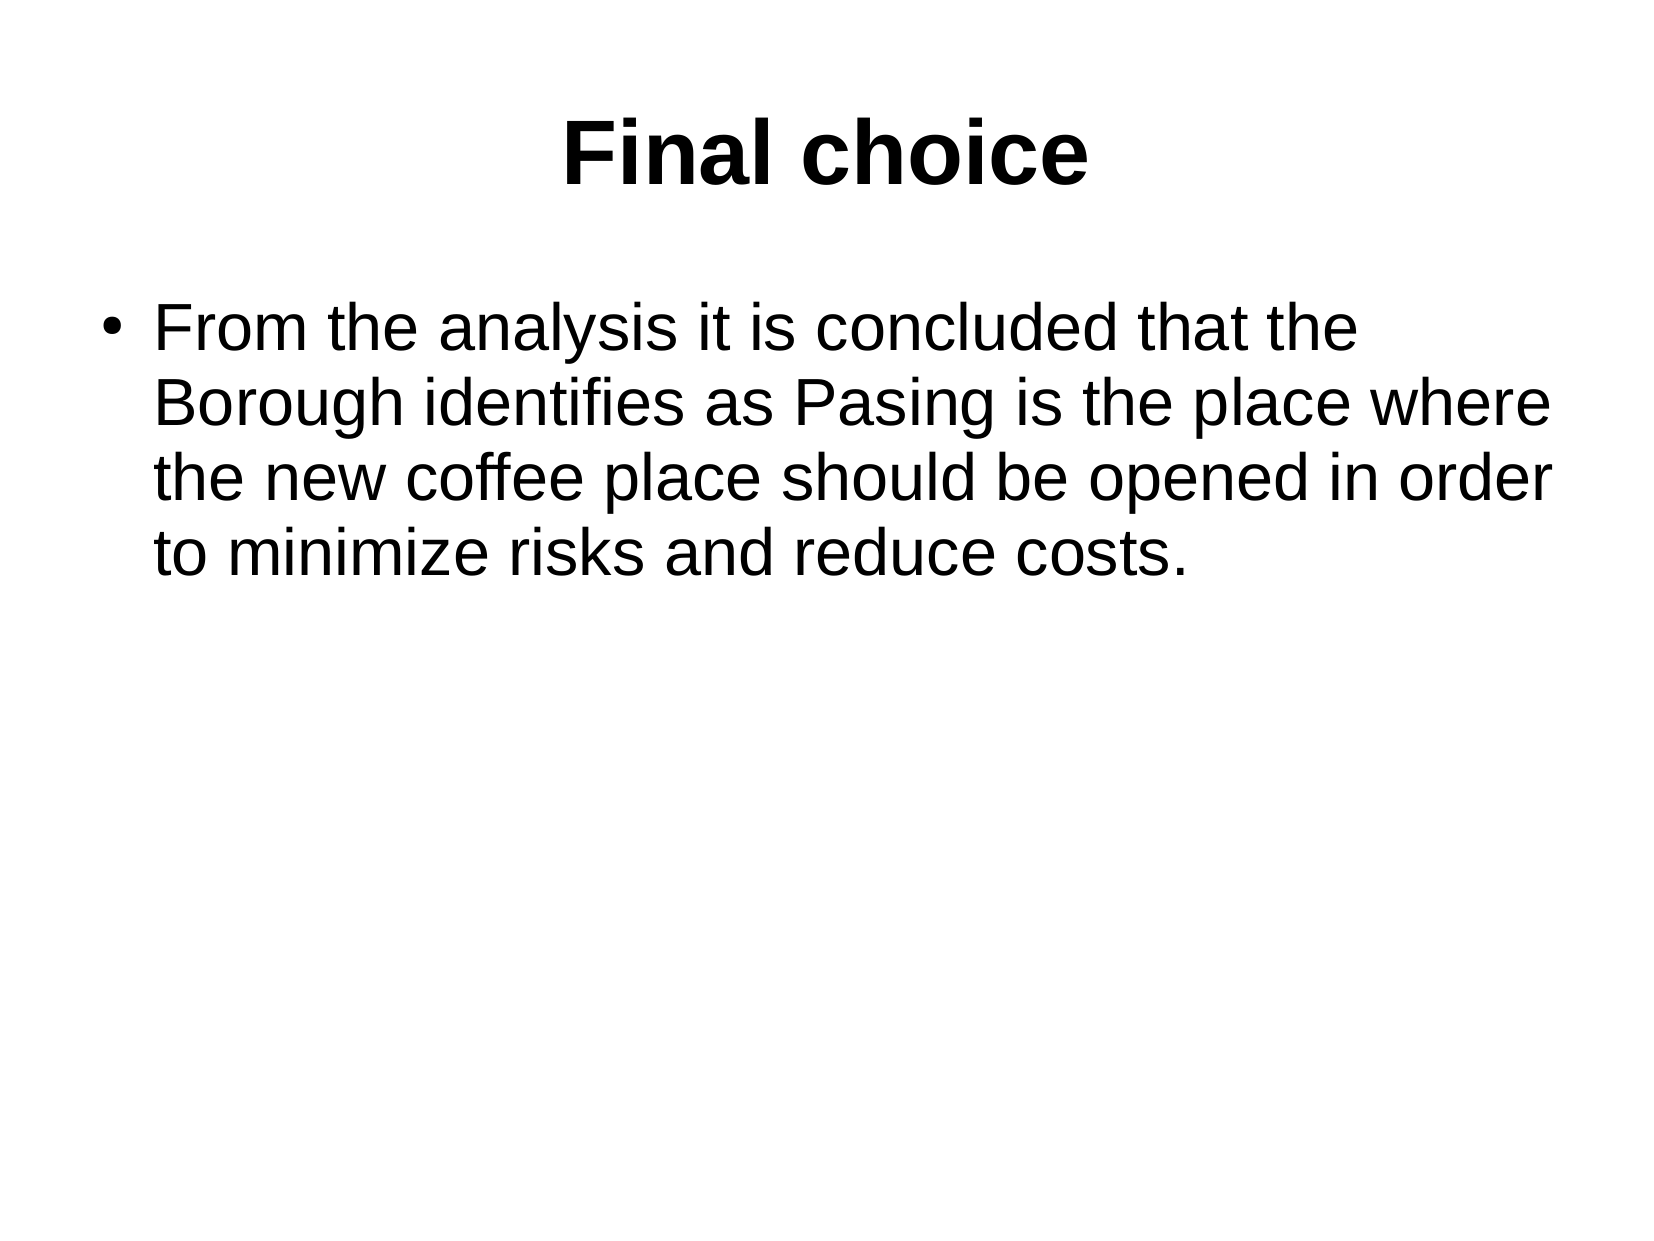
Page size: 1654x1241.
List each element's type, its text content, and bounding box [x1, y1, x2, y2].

title Final choice [82, 49, 1571, 257]
list From the analysis it is concluded that the Borough identifies as Pasing is the place where the new coffee place should be opened in order to minimize risks and reduce costs. [82, 290, 1571, 1010]
